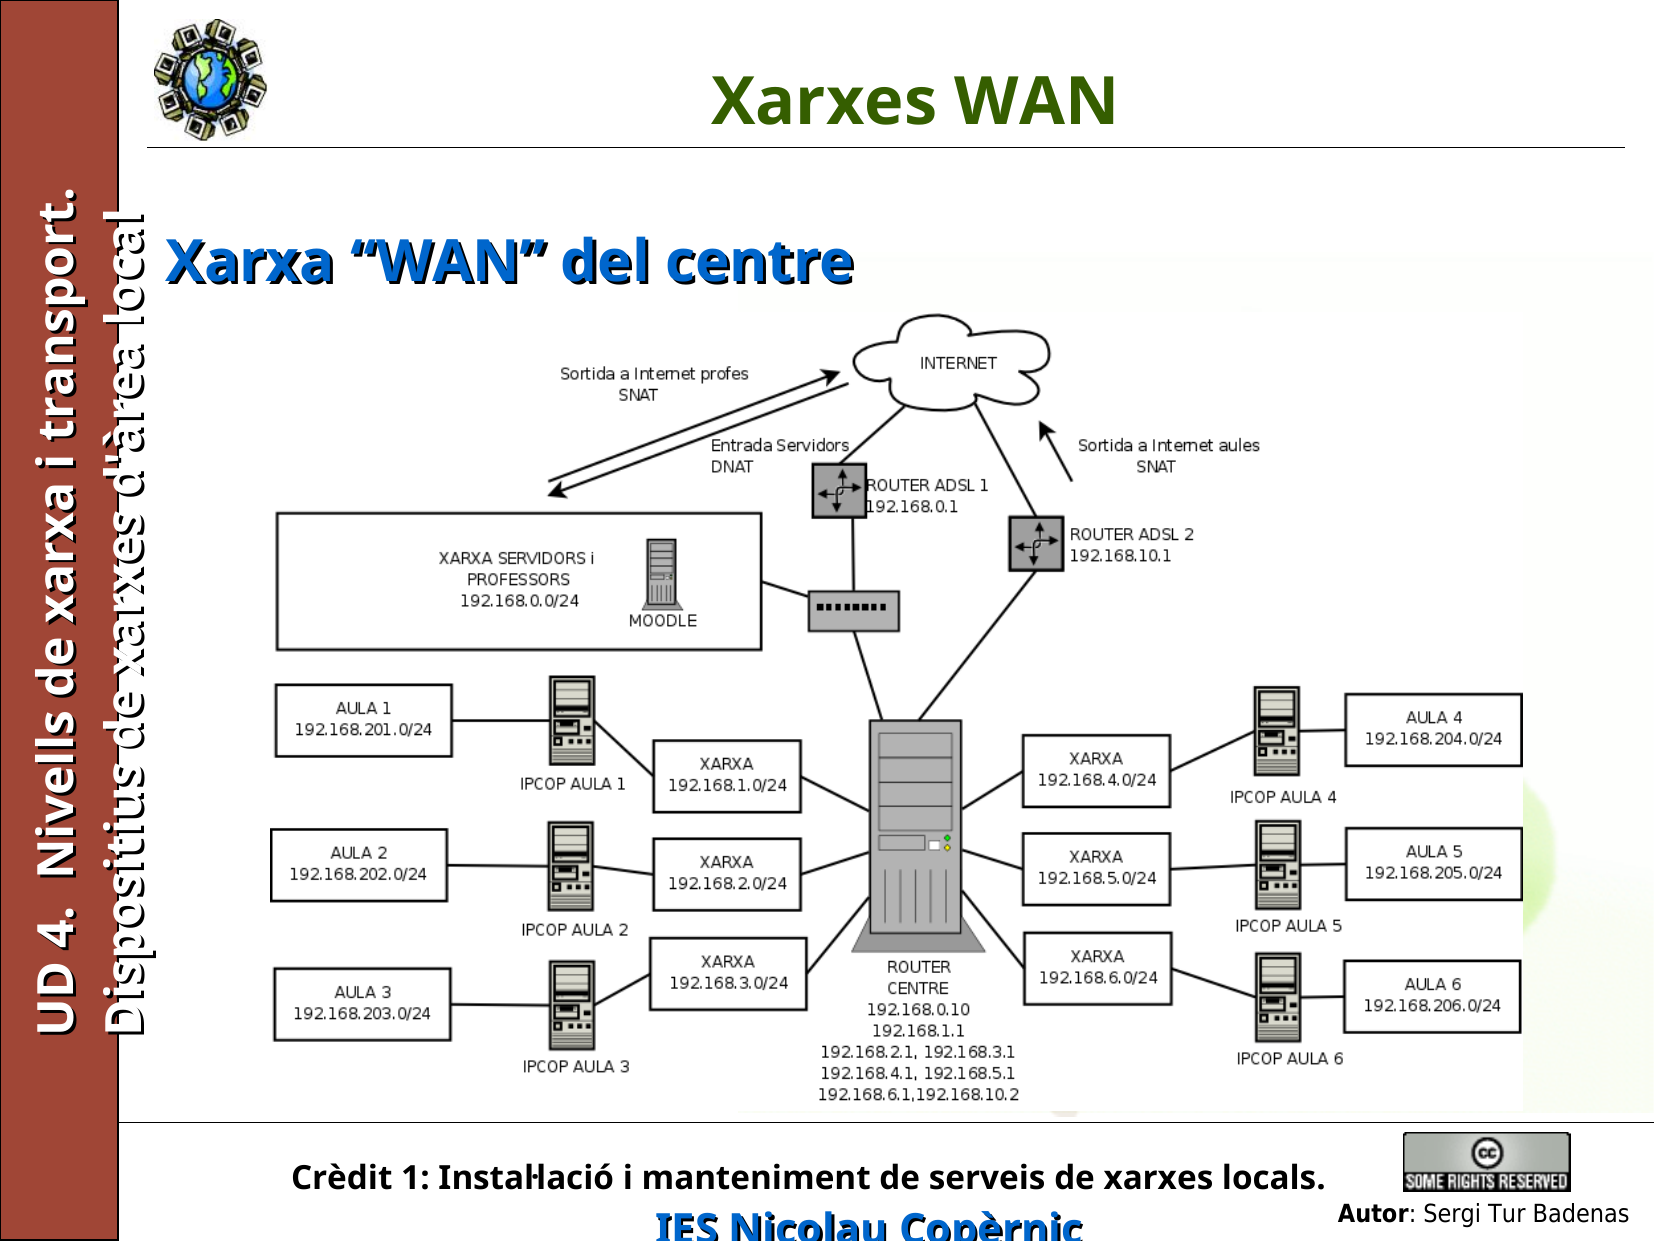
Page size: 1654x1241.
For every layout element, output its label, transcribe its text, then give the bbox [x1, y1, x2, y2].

list Xarxa “WAN” del centre [147, 219, 1636, 1055]
title Xarxes WAN [171, 56, 1654, 141]
picture [1403, 1132, 1571, 1192]
picture [270, 252, 1654, 1117]
picture [154, 19, 268, 142]
